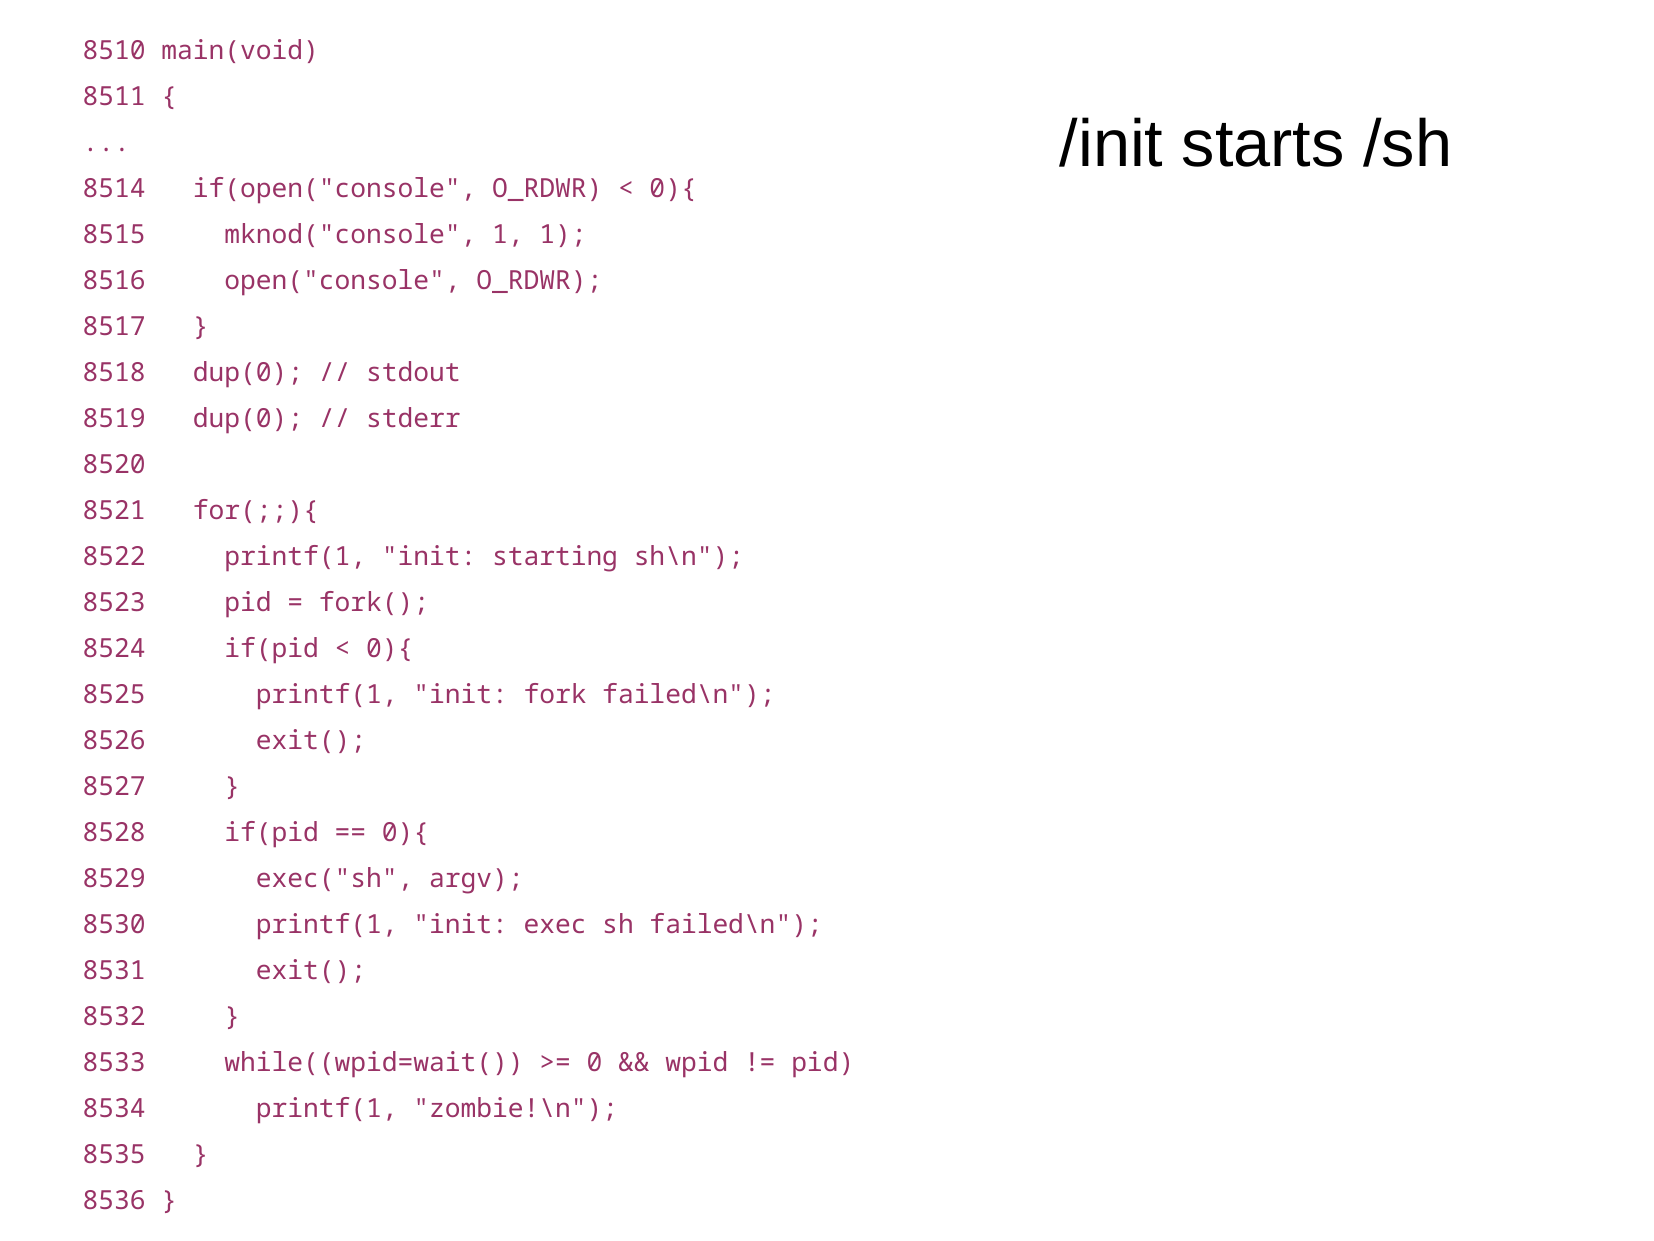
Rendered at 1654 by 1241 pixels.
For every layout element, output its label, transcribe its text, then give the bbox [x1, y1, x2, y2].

list /init starts /sh [900, 105, 1613, 301]
list 8510 main(void) 8511 { ... 8514 if(open("console", O_RDWR) < 0){ 8515 mknod("console", 1, 1); 8516 open("console", O_RDWR); 8517 } 8518 dup(0); // stdout 8519 dup(0); // stderr 8520 8521 for(;;){ 8522 printf(1, "init: starting sh\n"); 8523 pid = fork(); 8524 if(pid < 0){ 8525 printf(1, "init: fork failed\n"); 8526 exit(); 8527 } 8528 if(pid == 0){ 8529 exec("sh", argv); 8530 printf(1, "init: exec sh failed\n"); 8531 exit(); 8532 } 8533 while((wpid=wait()) >= 0 && wpid != pid) 8534 printf(1, "zombie!\n"); 8535 } 8536 } [82, 31, 1463, 1232]
